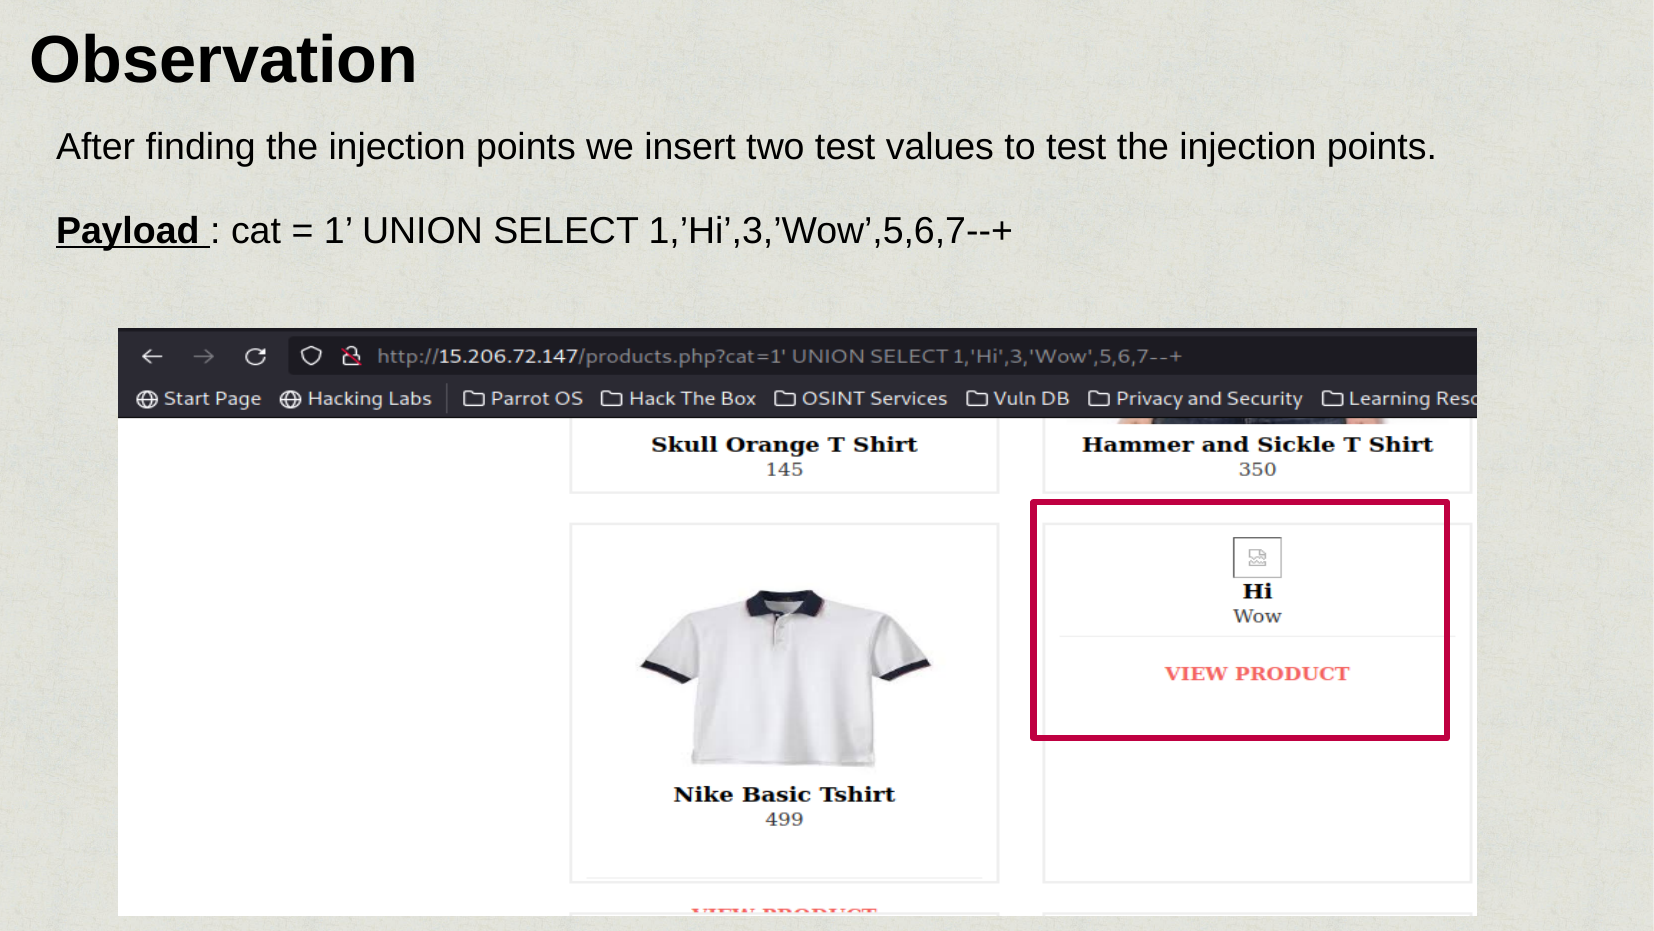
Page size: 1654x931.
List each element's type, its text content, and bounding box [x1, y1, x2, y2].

text_box After finding the injection points we insert two test values to test the injection points. Payload : cat = 1’ UNION SELECT 1,’Hi’,3,’Wow’,5,6,7--+ [41, 118, 1518, 259]
title Observation [29, 0, 1518, 119]
picture [0, 0, 1654, 931]
